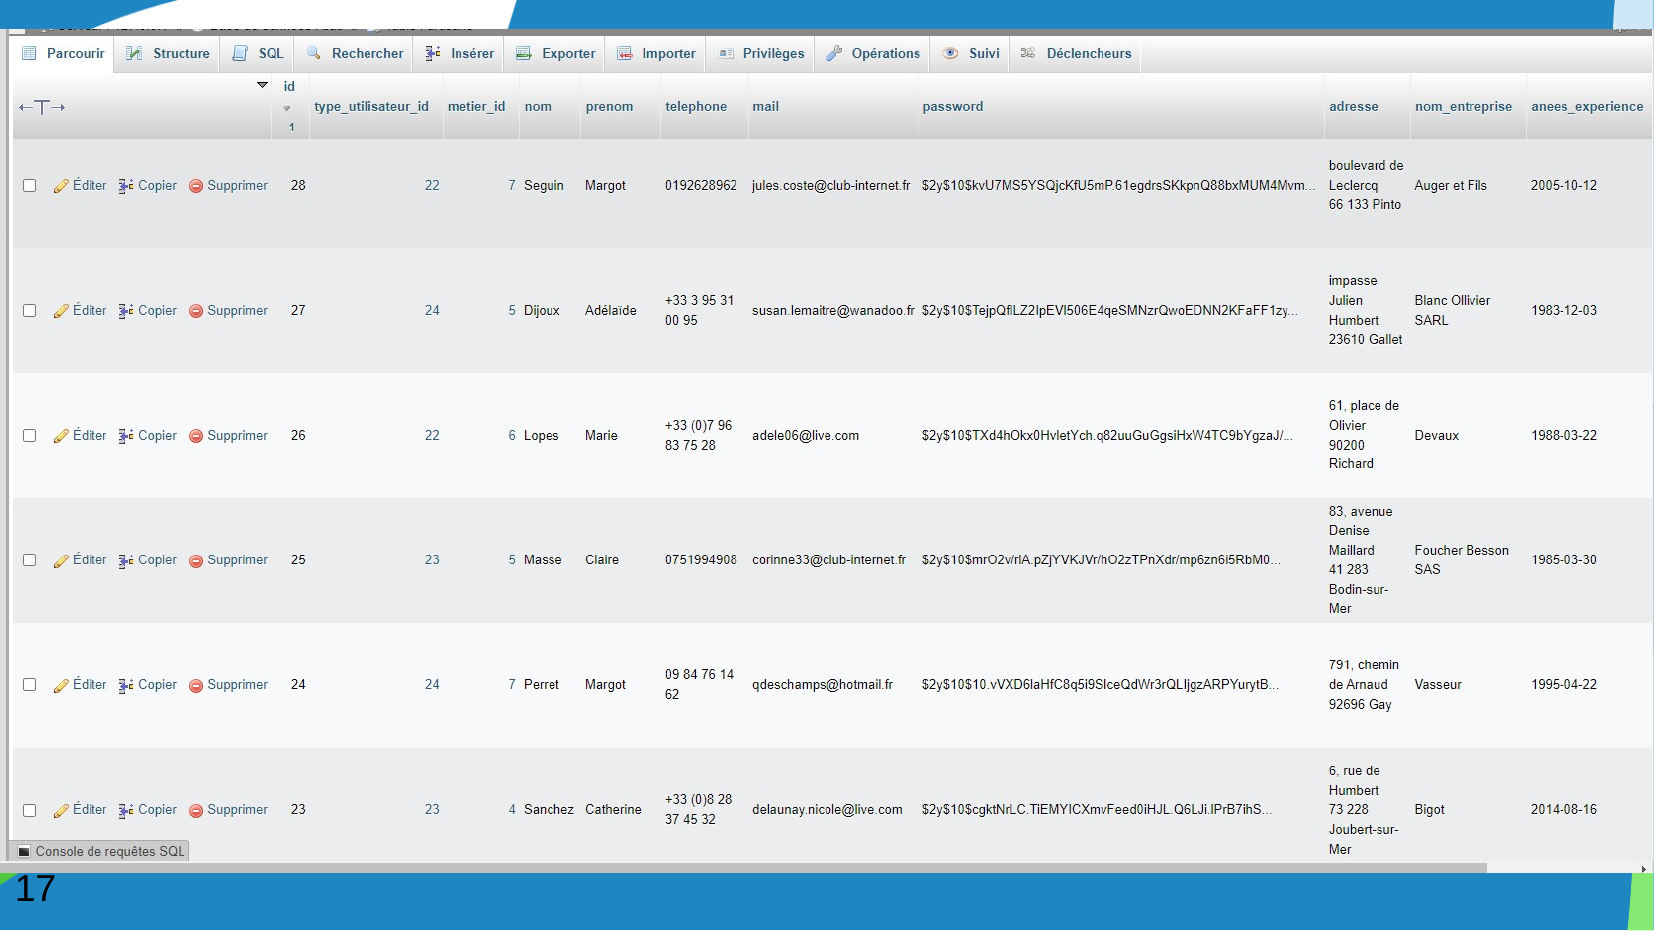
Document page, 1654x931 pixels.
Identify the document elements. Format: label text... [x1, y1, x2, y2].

picture [0, 0, 1654, 885]
text_box <numéro> [0, 873, 201, 931]
